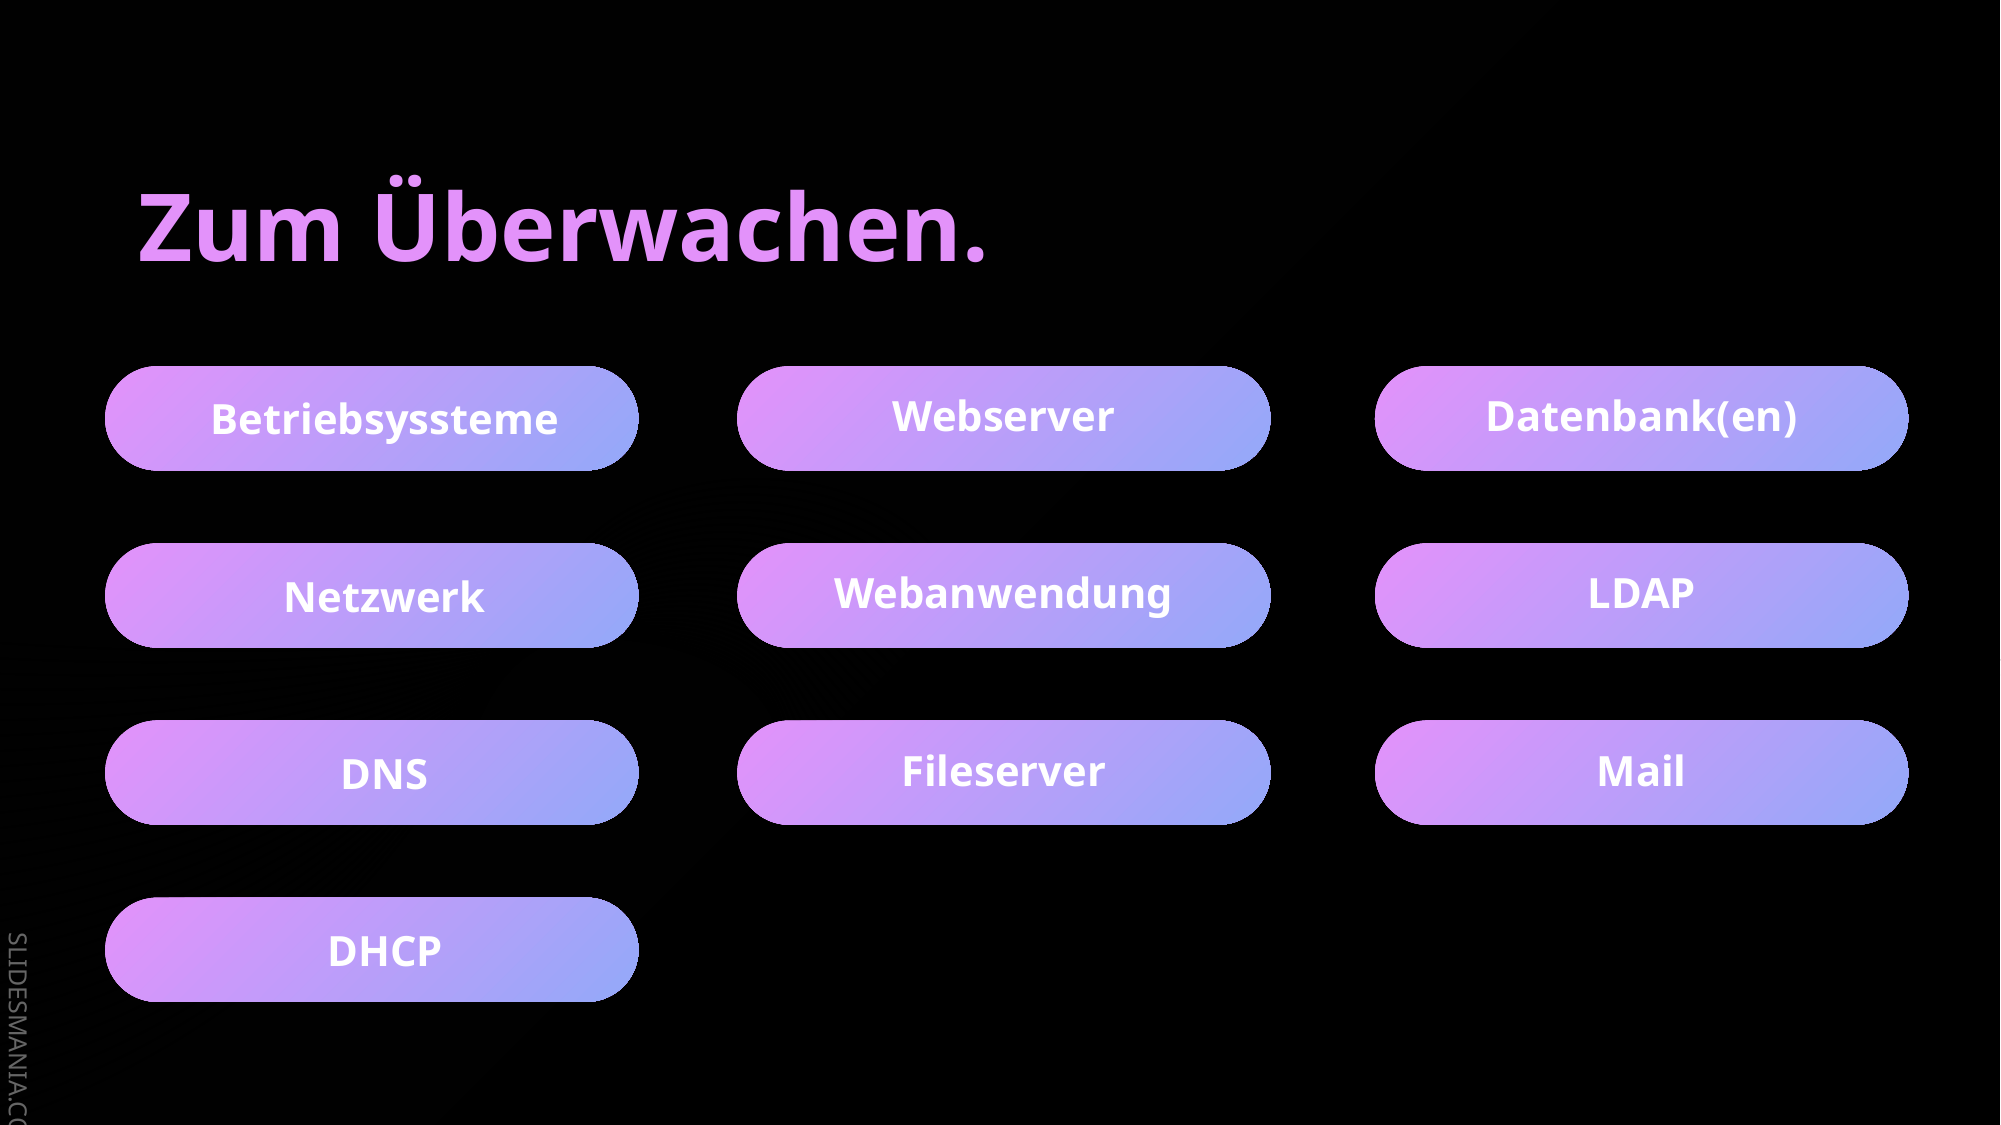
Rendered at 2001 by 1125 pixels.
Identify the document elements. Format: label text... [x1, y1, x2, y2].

text_box [135, 820, 608, 825]
text_box [136, 466, 608, 471]
text_box Fileserver [737, 716, 1271, 817]
text_box [105, 738, 118, 807]
subtitle Datenbank(en) [1374, 362, 1909, 463]
text_box Webserver [737, 362, 1271, 463]
text_box [1400, 640, 1884, 648]
subtitle Betriebsyssteme [118, 365, 652, 466]
title Zum Überwachen. [118, 147, 1909, 273]
text_box DHCP [118, 897, 652, 997]
text_box [135, 997, 609, 1002]
text_box [762, 640, 1246, 648]
text_box [762, 817, 1246, 825]
text_box DNS [118, 719, 652, 820]
text_box [105, 383, 118, 453]
text_box [1399, 817, 1884, 825]
text_box [105, 561, 118, 630]
text_box Webanwendung [737, 539, 1271, 640]
text_box Netzwerk [118, 542, 652, 643]
text_box [136, 643, 608, 648]
text_box [105, 915, 118, 984]
text_box Mail [1375, 716, 1909, 817]
text_box LDAP [1375, 539, 1909, 640]
text_box [762, 463, 1246, 471]
text_box [1400, 463, 1883, 471]
